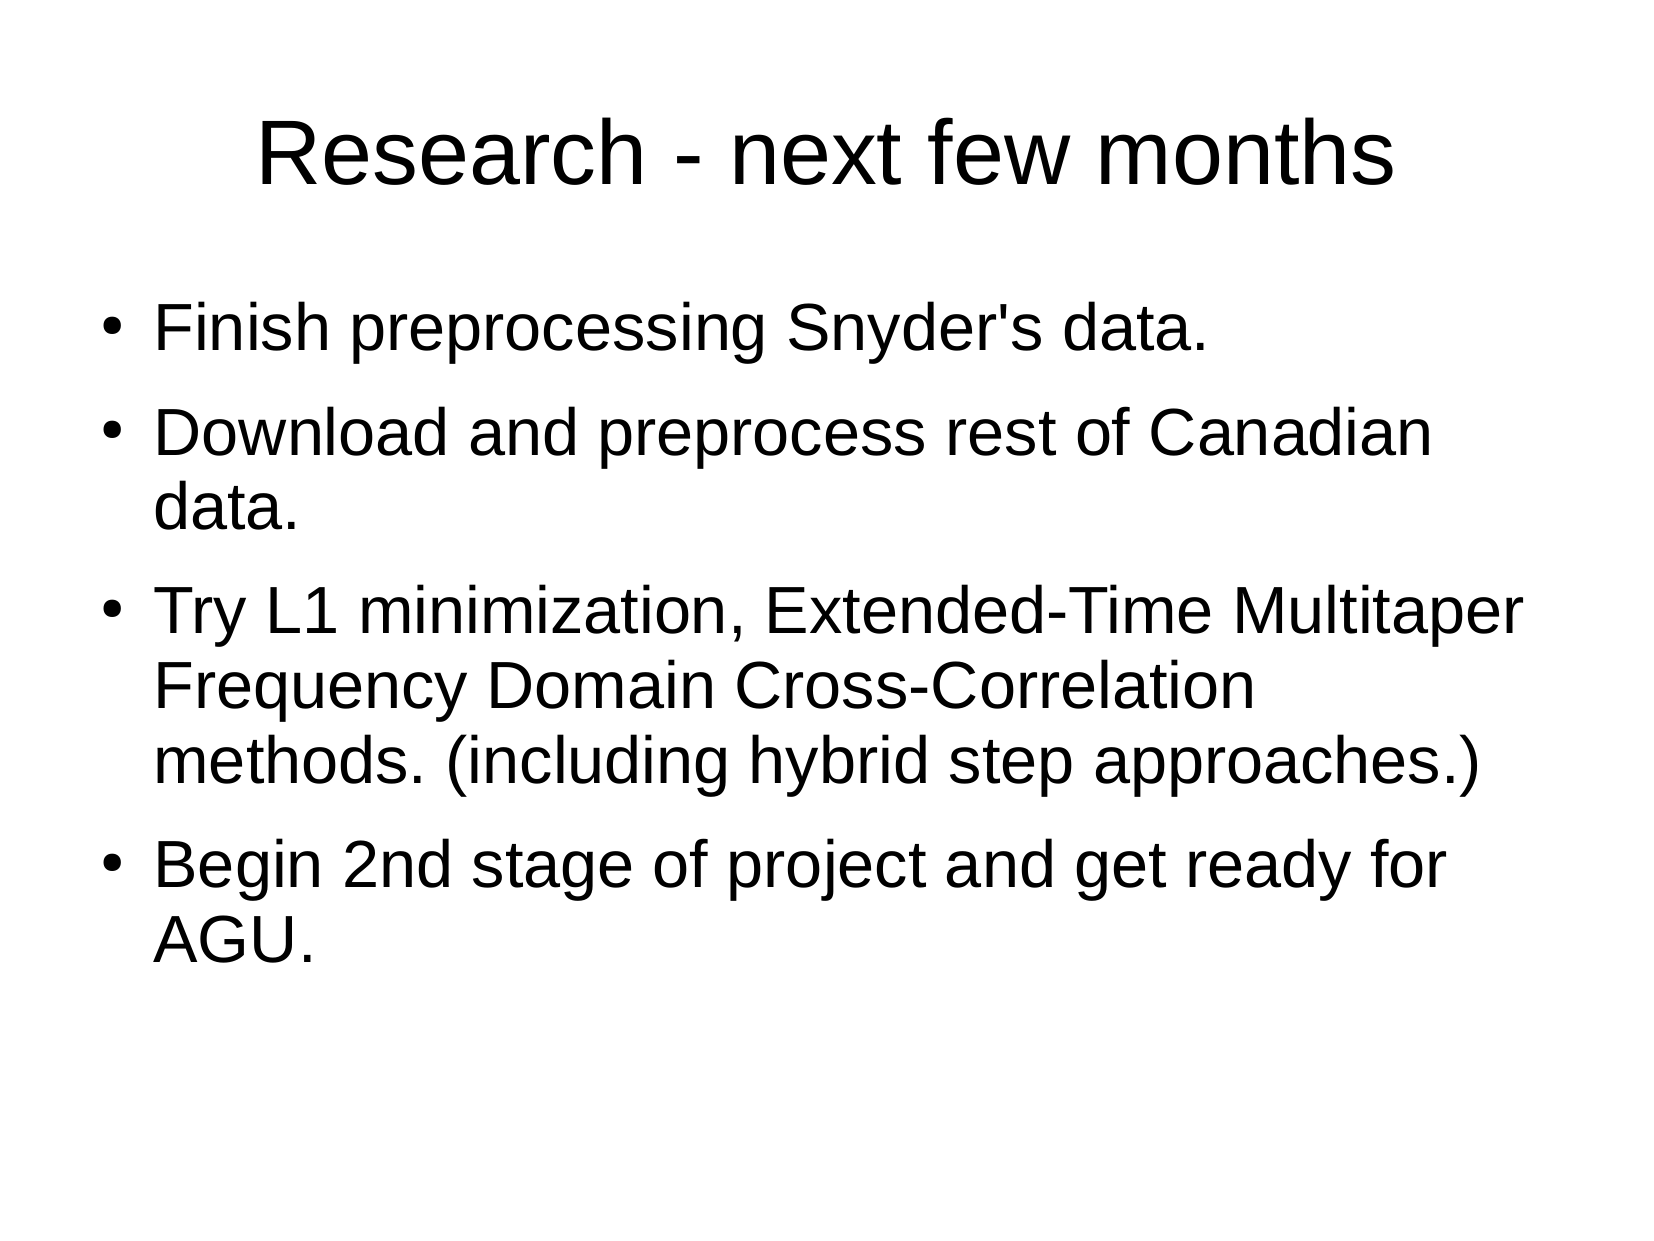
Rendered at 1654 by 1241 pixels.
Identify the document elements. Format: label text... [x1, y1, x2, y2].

title Research - next few months [82, 49, 1571, 257]
list Finish preprocessing Snyder's data. Download and preprocess rest of Canadian data. Try L1 minimization, Extended-Time Multitaper Frequency Domain Cross-Correlation methods. (including hybrid step approaches.) Begin 2nd stage of project and get ready for AGU. [82, 290, 1538, 1010]
